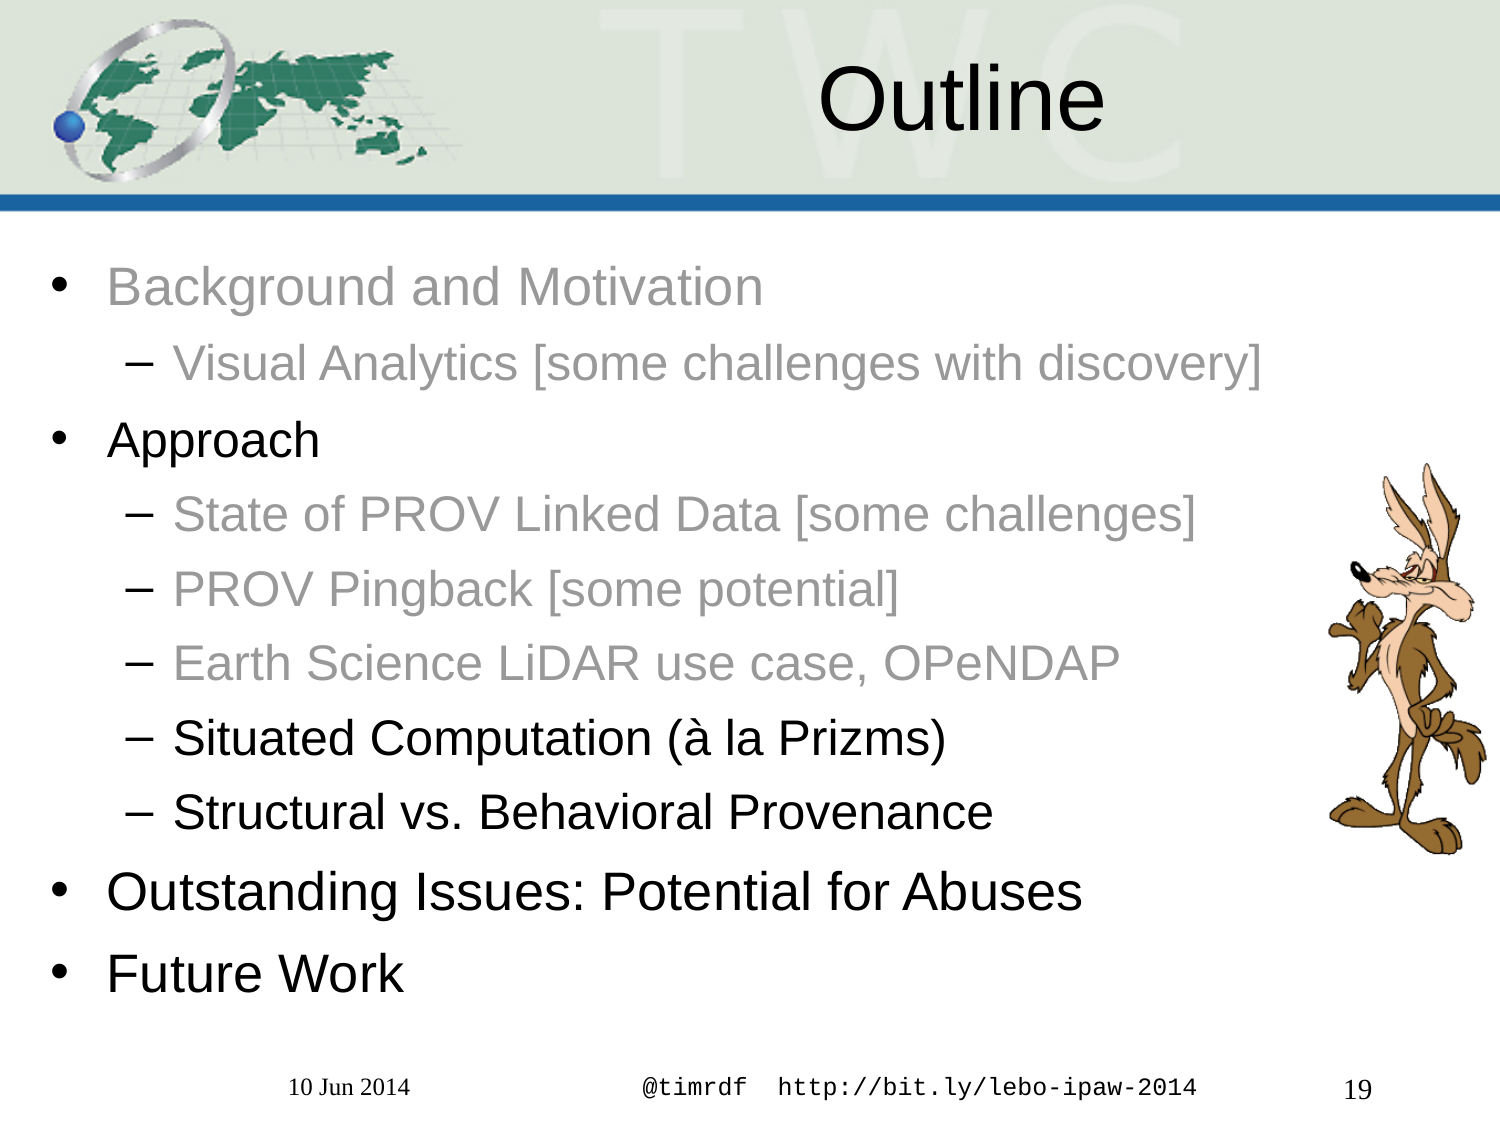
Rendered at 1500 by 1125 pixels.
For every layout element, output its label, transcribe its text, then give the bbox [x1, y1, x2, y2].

title Outline [424, 0, 1500, 188]
picture [0, 0, 1500, 212]
picture [1359, 462, 1500, 864]
list Background and Motivation Visual Analytics [some challenges with discovery] Approach State of PROV Linked Data [some challenges] PROV Pingback [some potential] Earth Science LiDAR use case, OPeNDAP Situated Computation (à la Prizms) Structural vs. Behavioral Provenance Outstanding Issues: Potential for Abuses Future Work [35, 243, 1359, 918]
